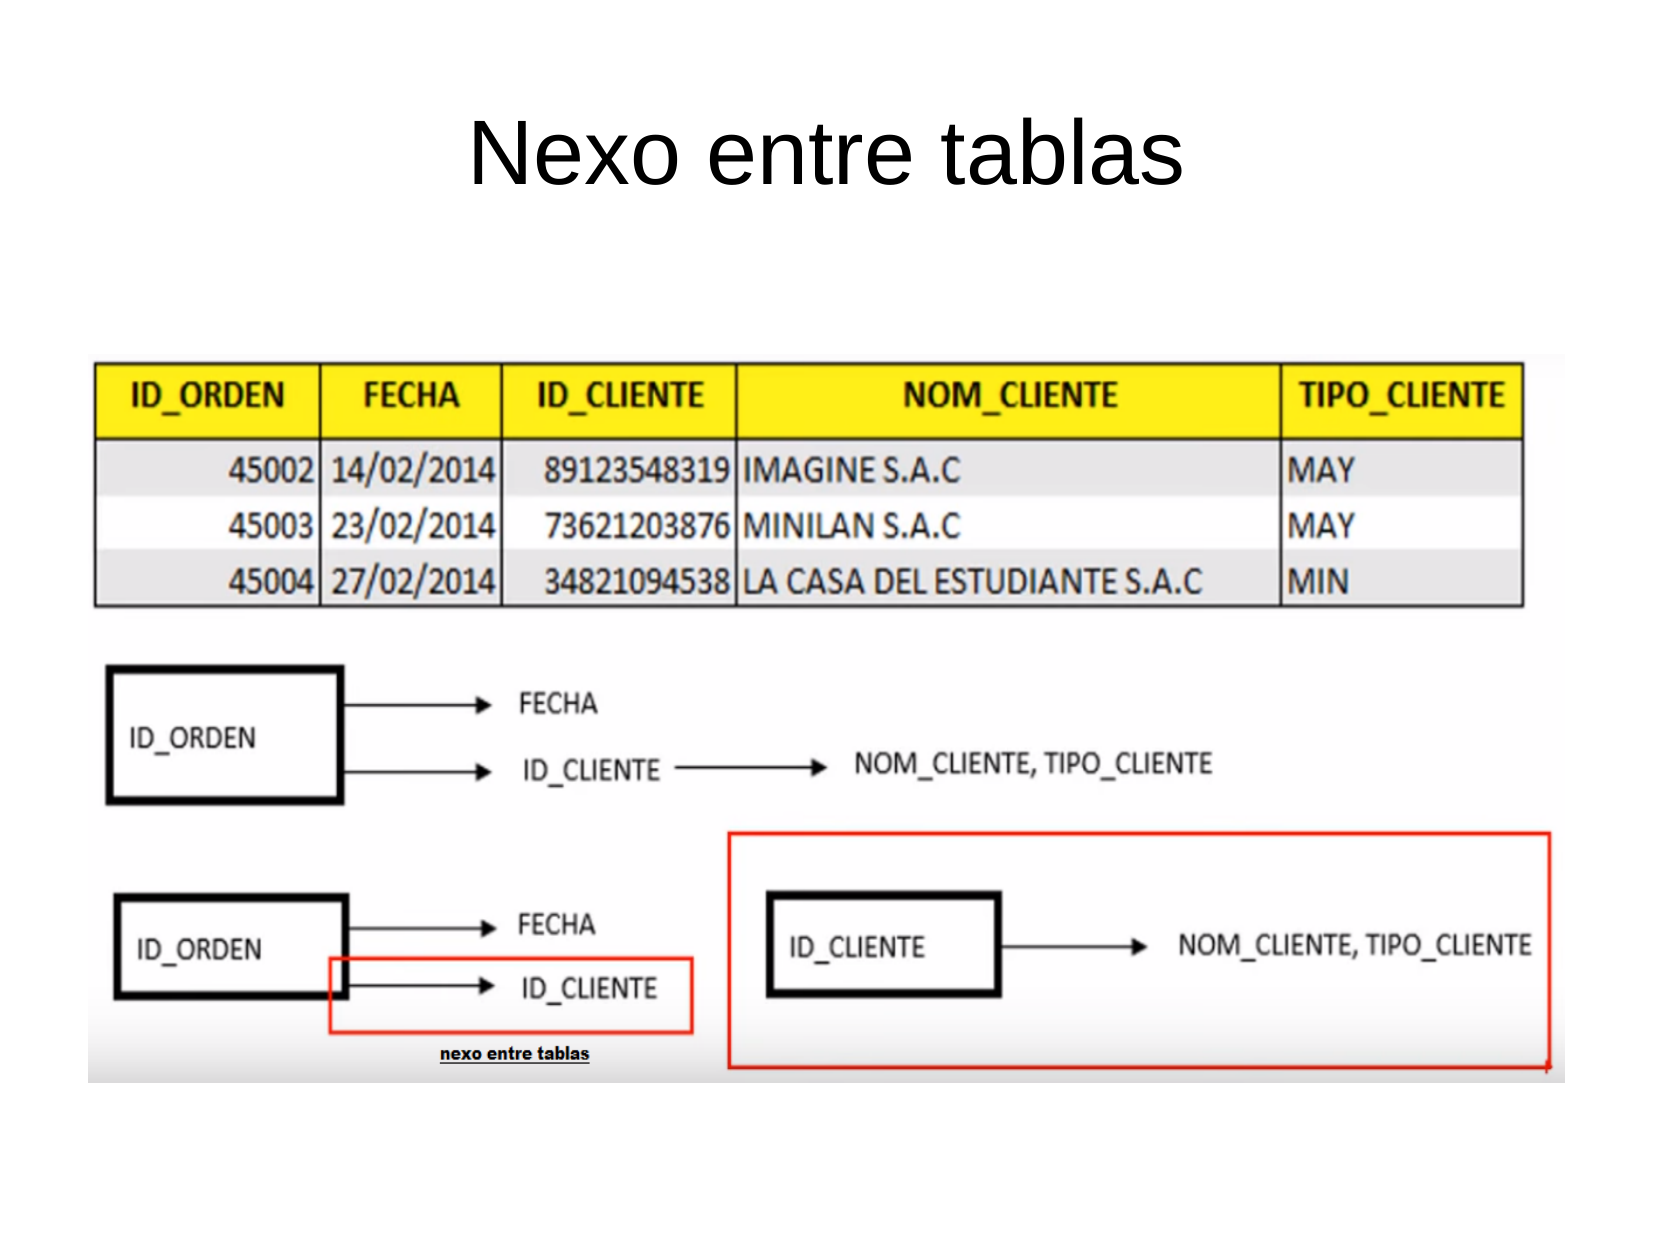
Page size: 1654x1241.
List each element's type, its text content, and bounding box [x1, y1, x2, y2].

title Nexo entre tablas [82, 49, 1571, 257]
picture [88, 354, 1565, 1084]
